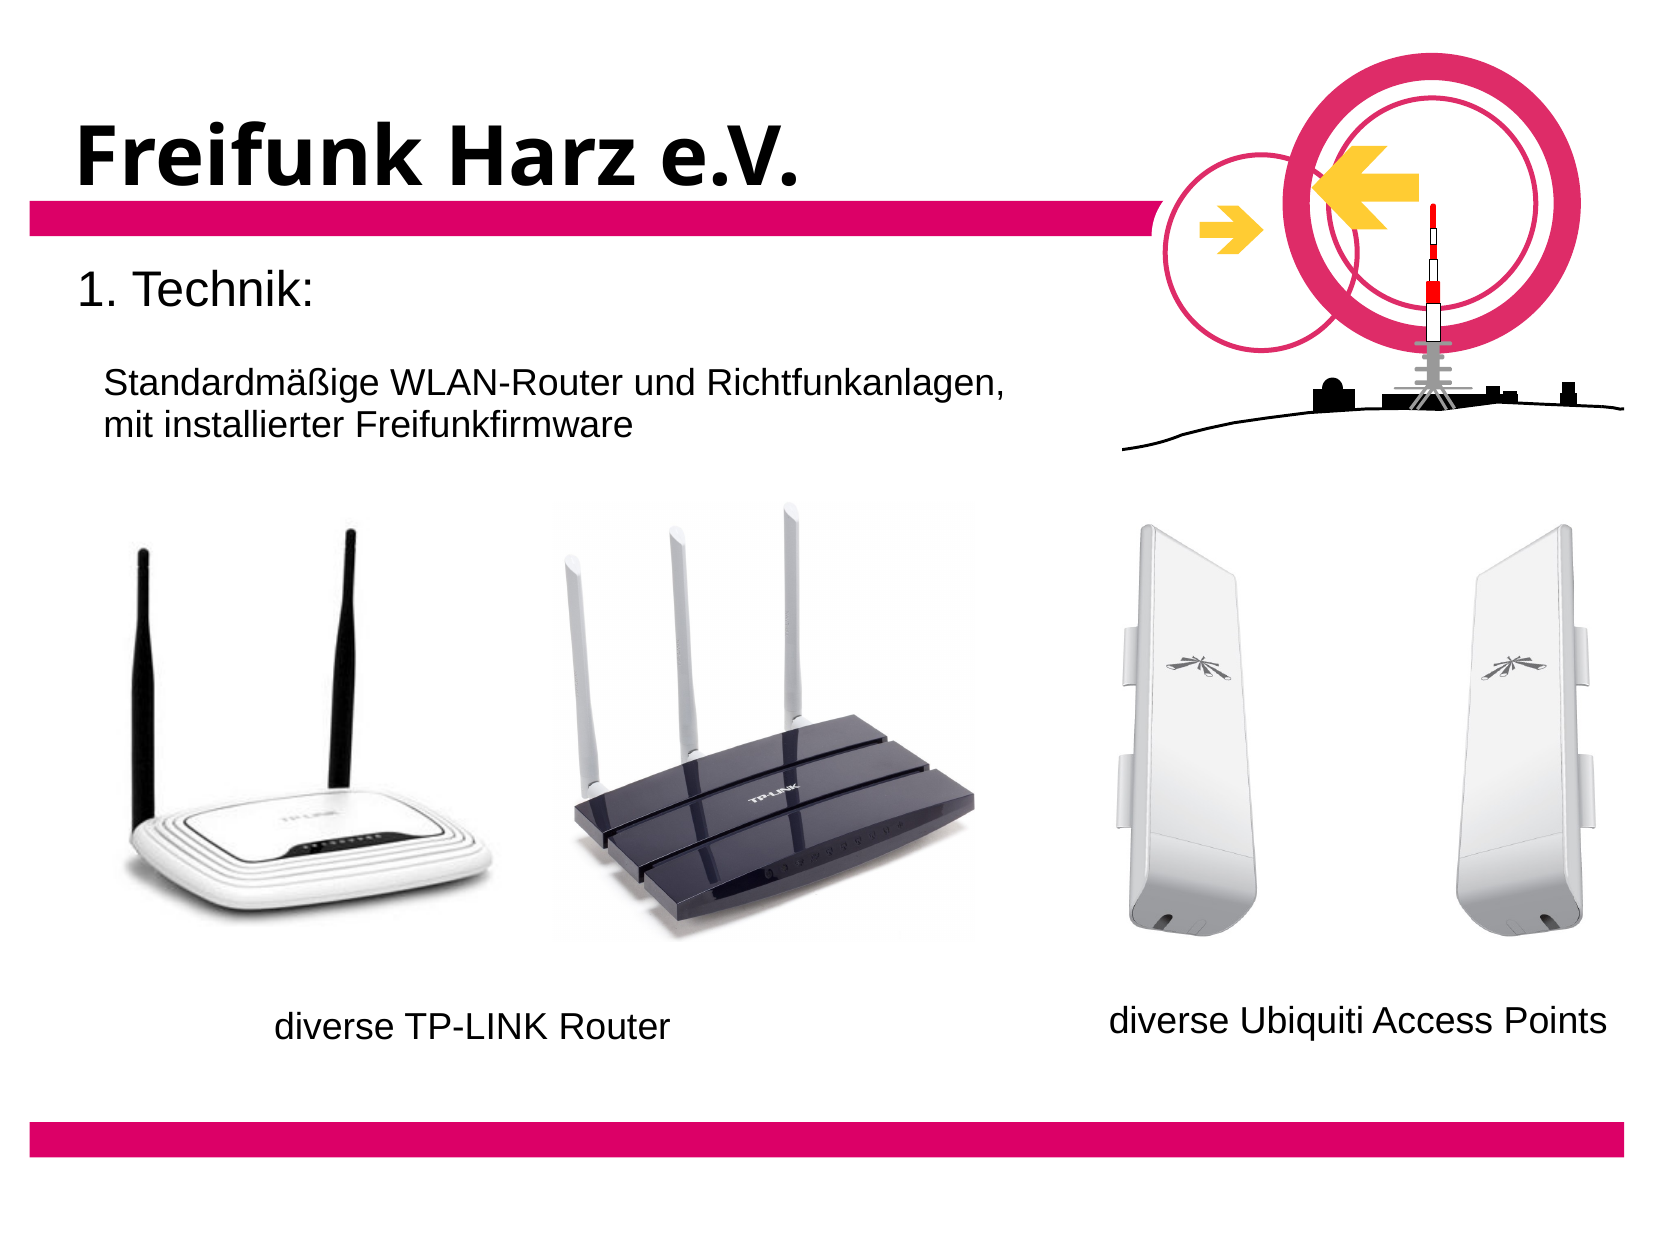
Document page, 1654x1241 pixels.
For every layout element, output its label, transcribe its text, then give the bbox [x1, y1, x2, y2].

text_box diverse Ubiquiti Access Points [1092, 992, 1625, 1092]
picture [1088, 500, 1270, 957]
text_box diverse TP-LINK Router [88, 998, 857, 1055]
picture [552, 501, 975, 942]
text_box Standardmäßige WLAN-Router und Richtfunkanlagen, mit installierter Freifunkfirmware [88, 354, 1123, 454]
picture [81, 494, 532, 945]
picture [1442, 500, 1625, 957]
subtitle 1. Technik: [76, 230, 697, 349]
